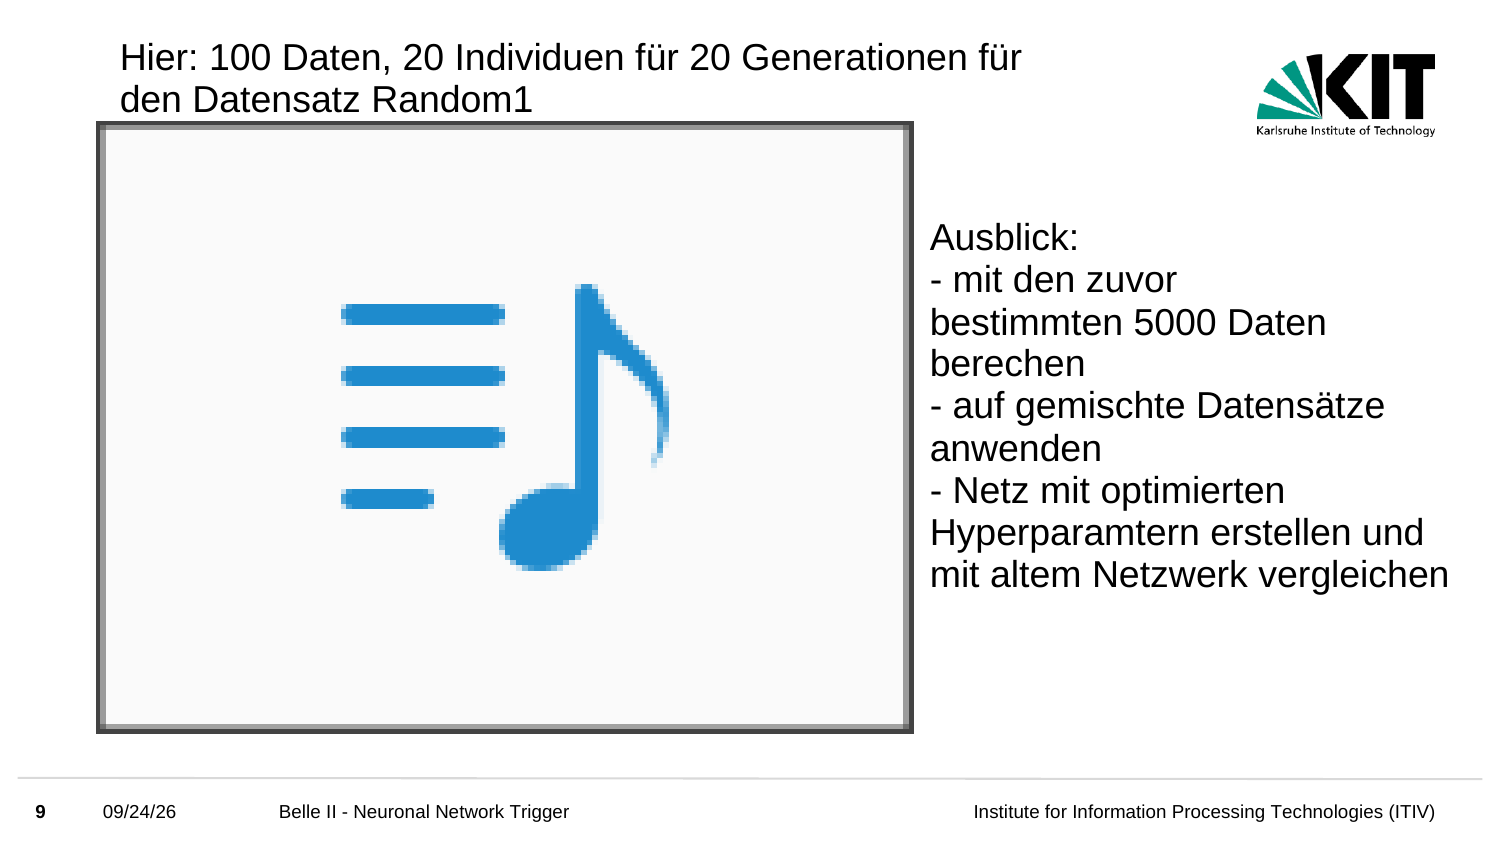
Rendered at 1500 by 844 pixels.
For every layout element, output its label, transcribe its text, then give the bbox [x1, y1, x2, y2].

text_box Ausblick: - mit den zuvor bestimmten 5000 Daten berechen - auf gemischte Datensätze anwenden - Netz mit optimierten Hyperparamtern erstellen und mit altem Netzwerk vergleichen [915, 210, 1465, 604]
text_box [95, 120, 916, 736]
picture [1257, 54, 1435, 137]
text_box Hier: 100 Daten, 20 Individuen für 20 Generationen für den Datensatz Random1 [105, 30, 1081, 136]
